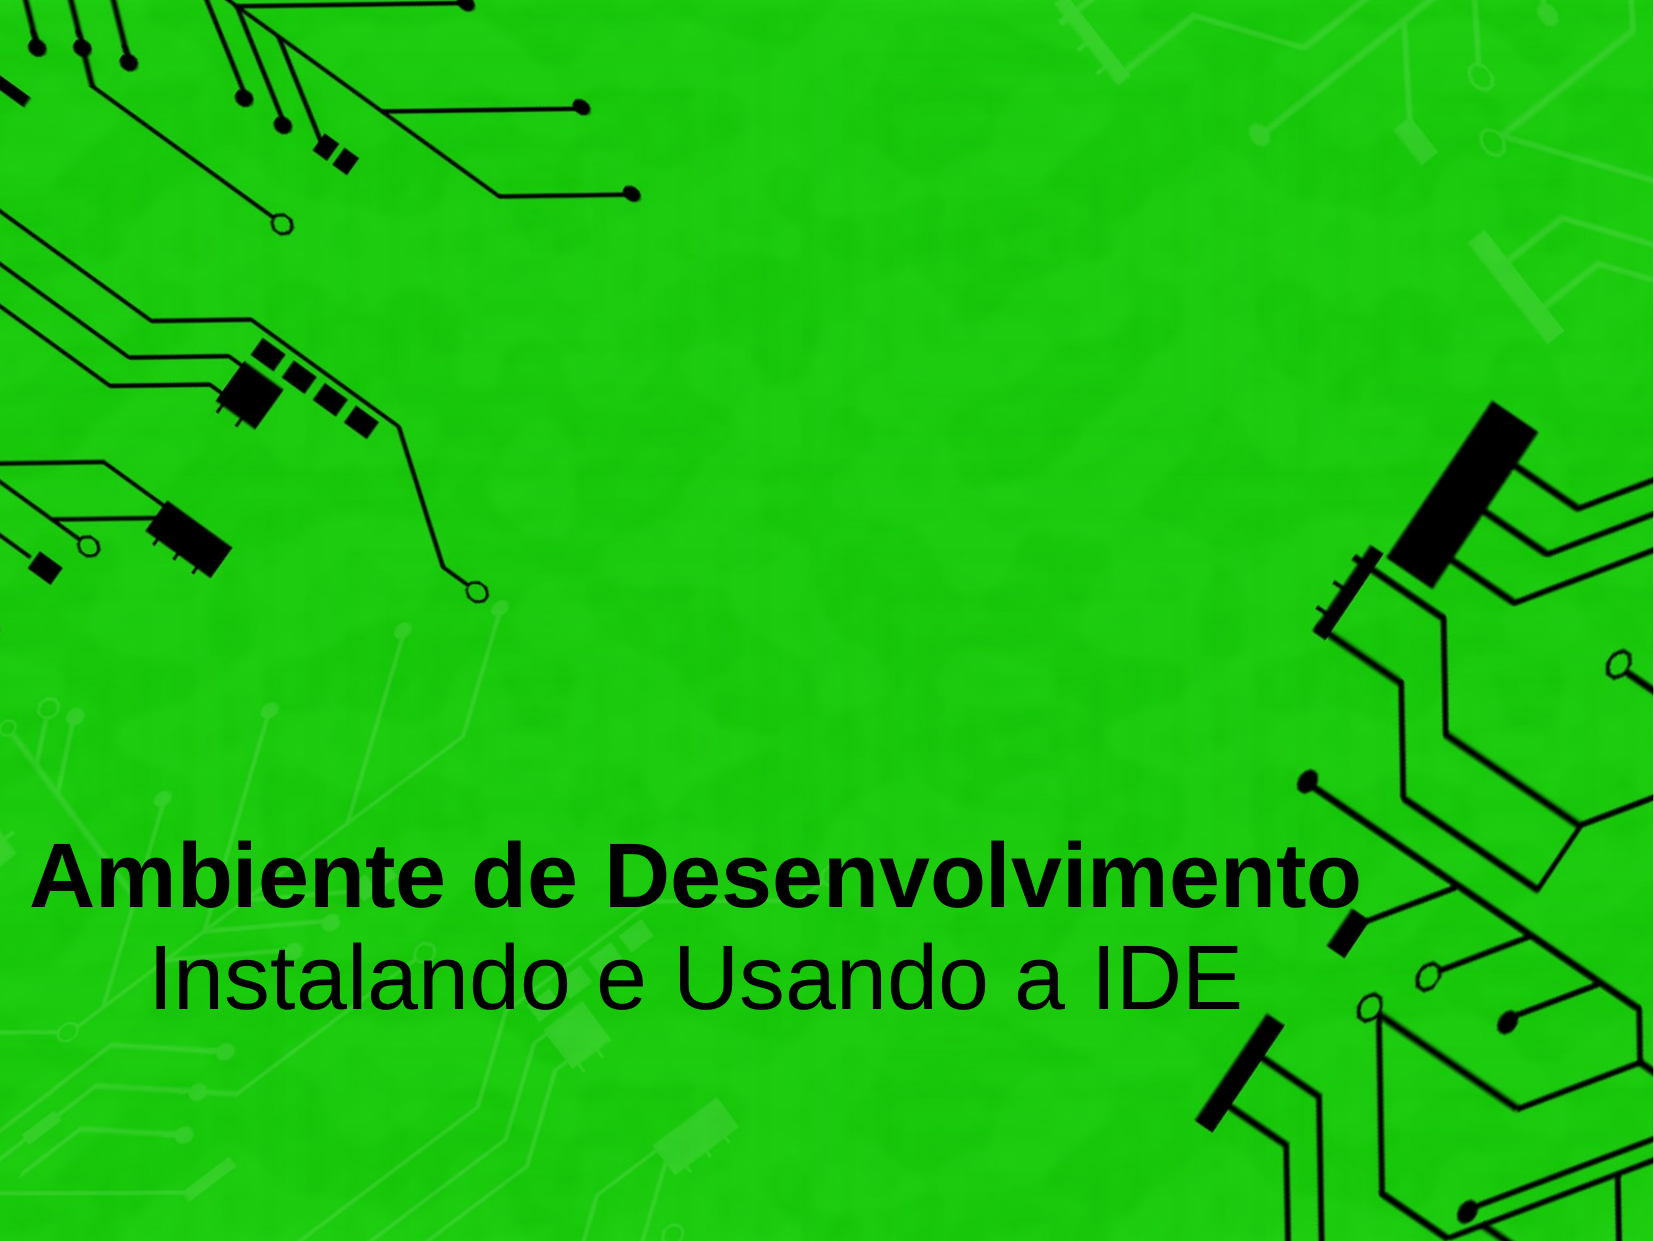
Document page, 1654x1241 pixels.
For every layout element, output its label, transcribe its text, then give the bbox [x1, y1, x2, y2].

picture [0, 0, 1654, 1241]
title Ambiente de Desenvolvimento Instalando e Usando a IDE [0, 823, 1441, 1031]
